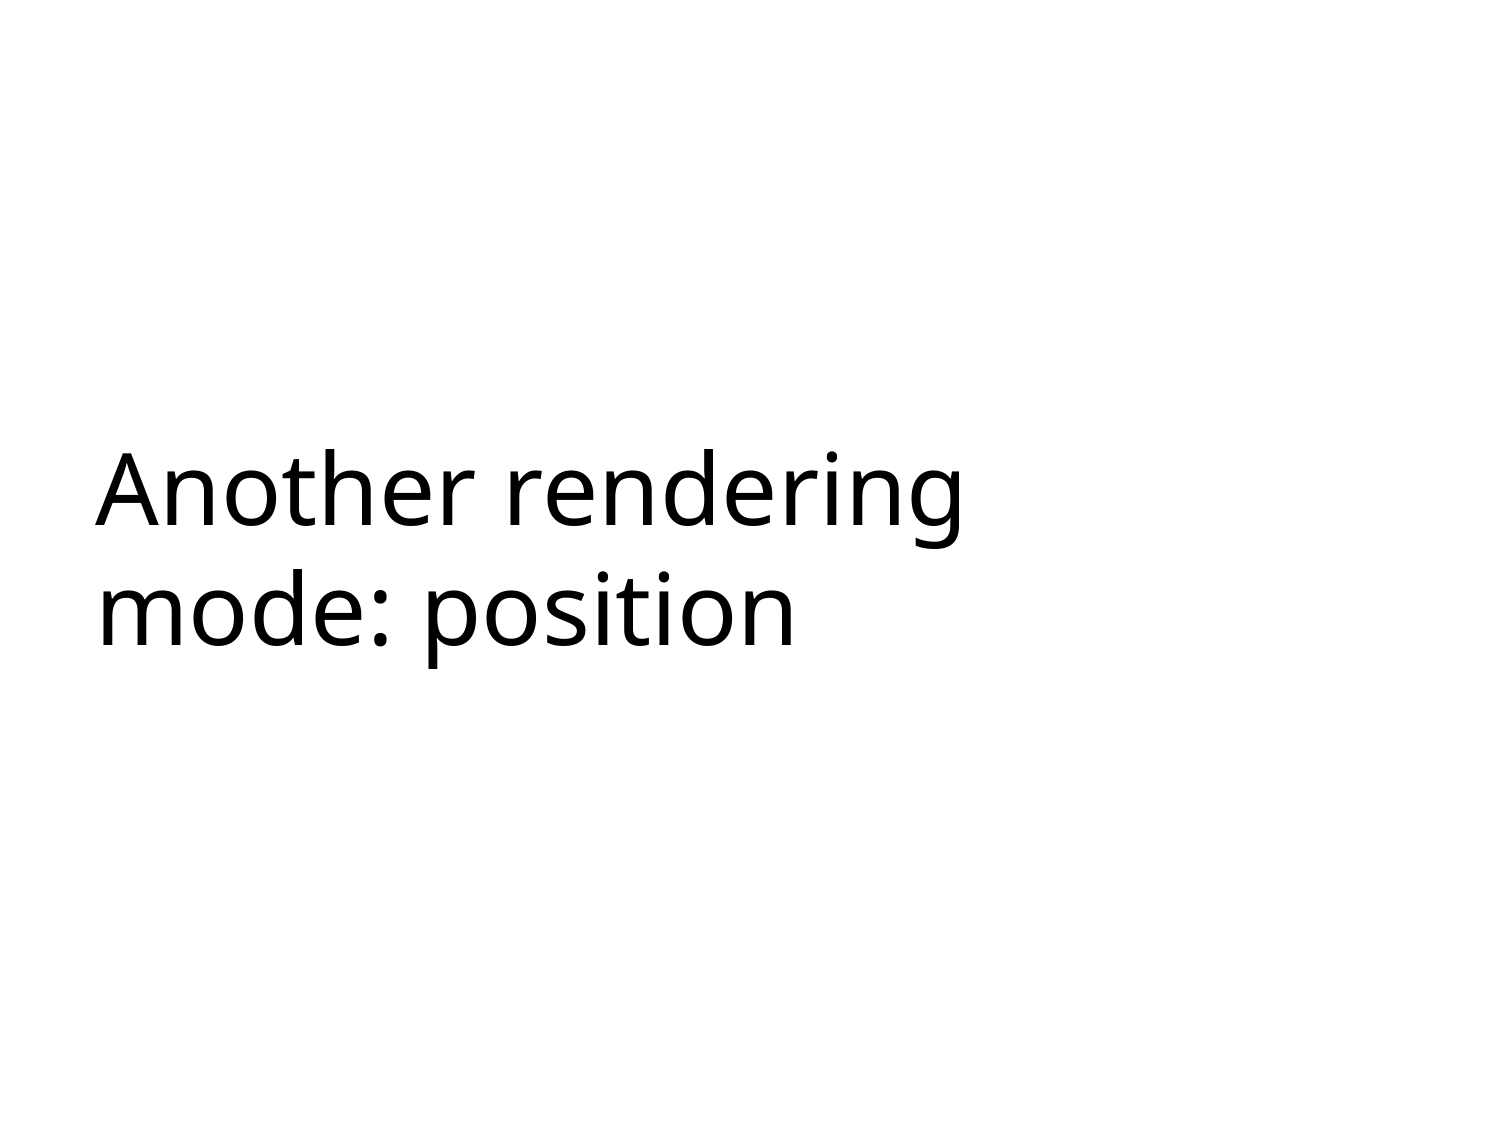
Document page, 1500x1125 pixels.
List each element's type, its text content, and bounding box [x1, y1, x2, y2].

title Another rendering mode: position [80, 98, 1125, 994]
